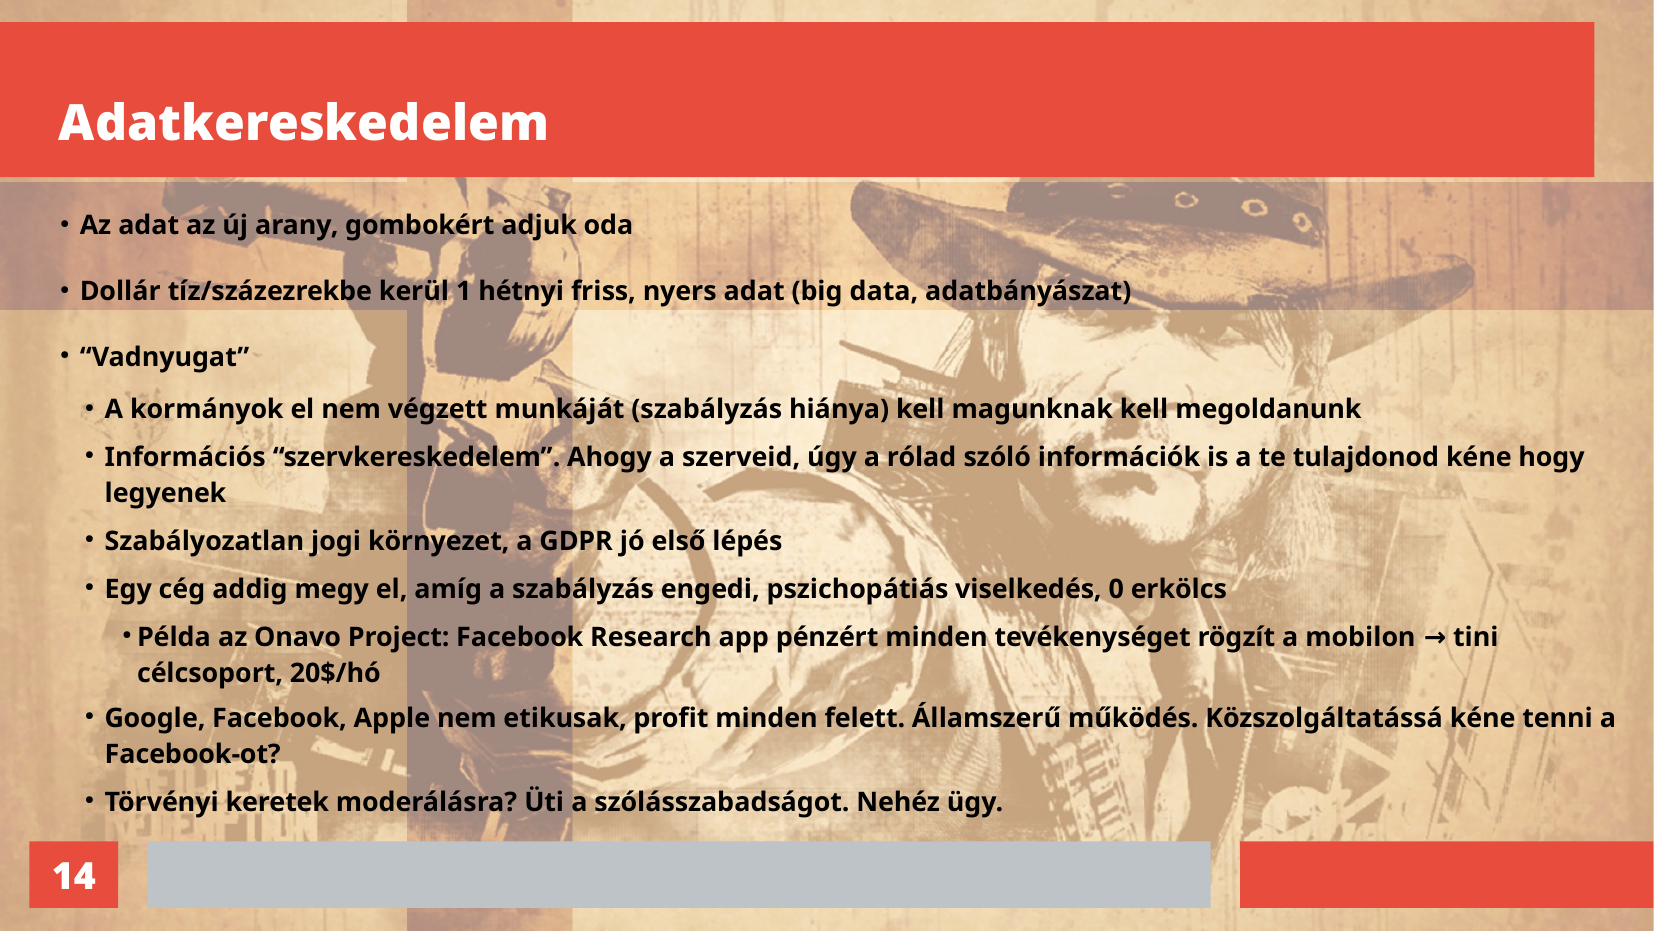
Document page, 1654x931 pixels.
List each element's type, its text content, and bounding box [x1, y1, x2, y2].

list Az adat az új arany, gombokért adjuk oda Dollár tíz/százezrekbe kerül 1 hétnyi friss, nyers adat (big data, adatbányászat) “Vadnyugat” A kormányok el nem végzett munkáját (szabályzás hiánya) kell magunknak kell megoldanunk Információs “szervkereskedelem”. Ahogy a szerveid, úgy a rólad szóló információk is a te tulajdonod kéne hogy legyenek Szabályozatlan jogi környezet, a GDPR jó első lépés Egy cég addig megy el, amíg a szabályzás engedi, pszichopátiás viselkedés, 0 erkölcs Példa az Onavo Project: Facebook Research app pénzért minden tevékenységet rögzít a mobilon → tini célcsoport, 20$/hó Google, Facebook, Apple nem etikusak, profit minden felett. Államszerű működés. Közszolgáltatássá kéne tenni a Facebook-ot? Törvényi keretek moderálásra? Üti a szólásszabadságot. Nehéz ügy. [60, 206, 1636, 828]
title Adatkereskedelem [58, 44, 1595, 155]
